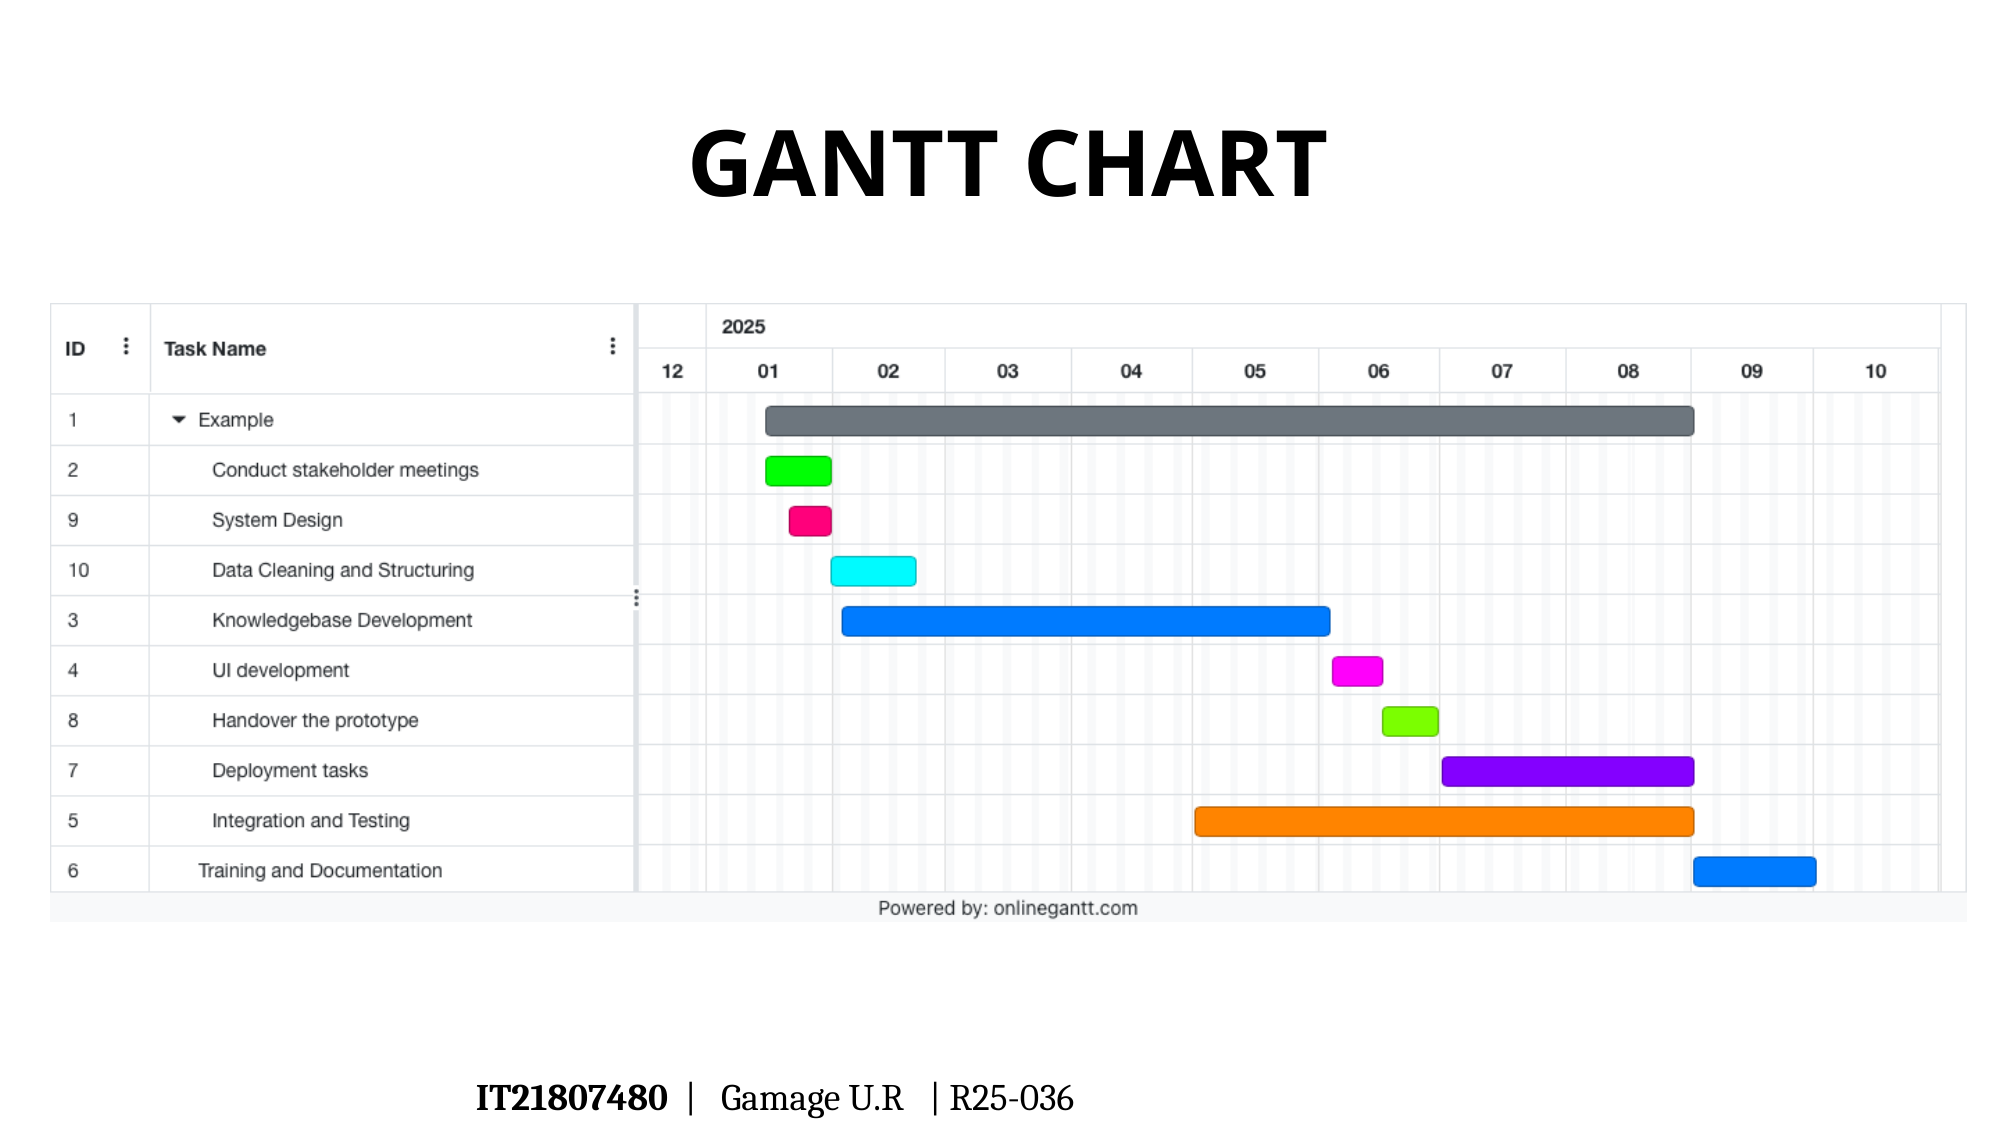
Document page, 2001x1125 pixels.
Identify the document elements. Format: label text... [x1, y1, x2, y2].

picture [50, 303, 1967, 922]
text_box IT21807480 | Gamage U.R | R25-036 [461, 1066, 1579, 1125]
title GANTT CHART [50, 94, 1967, 225]
